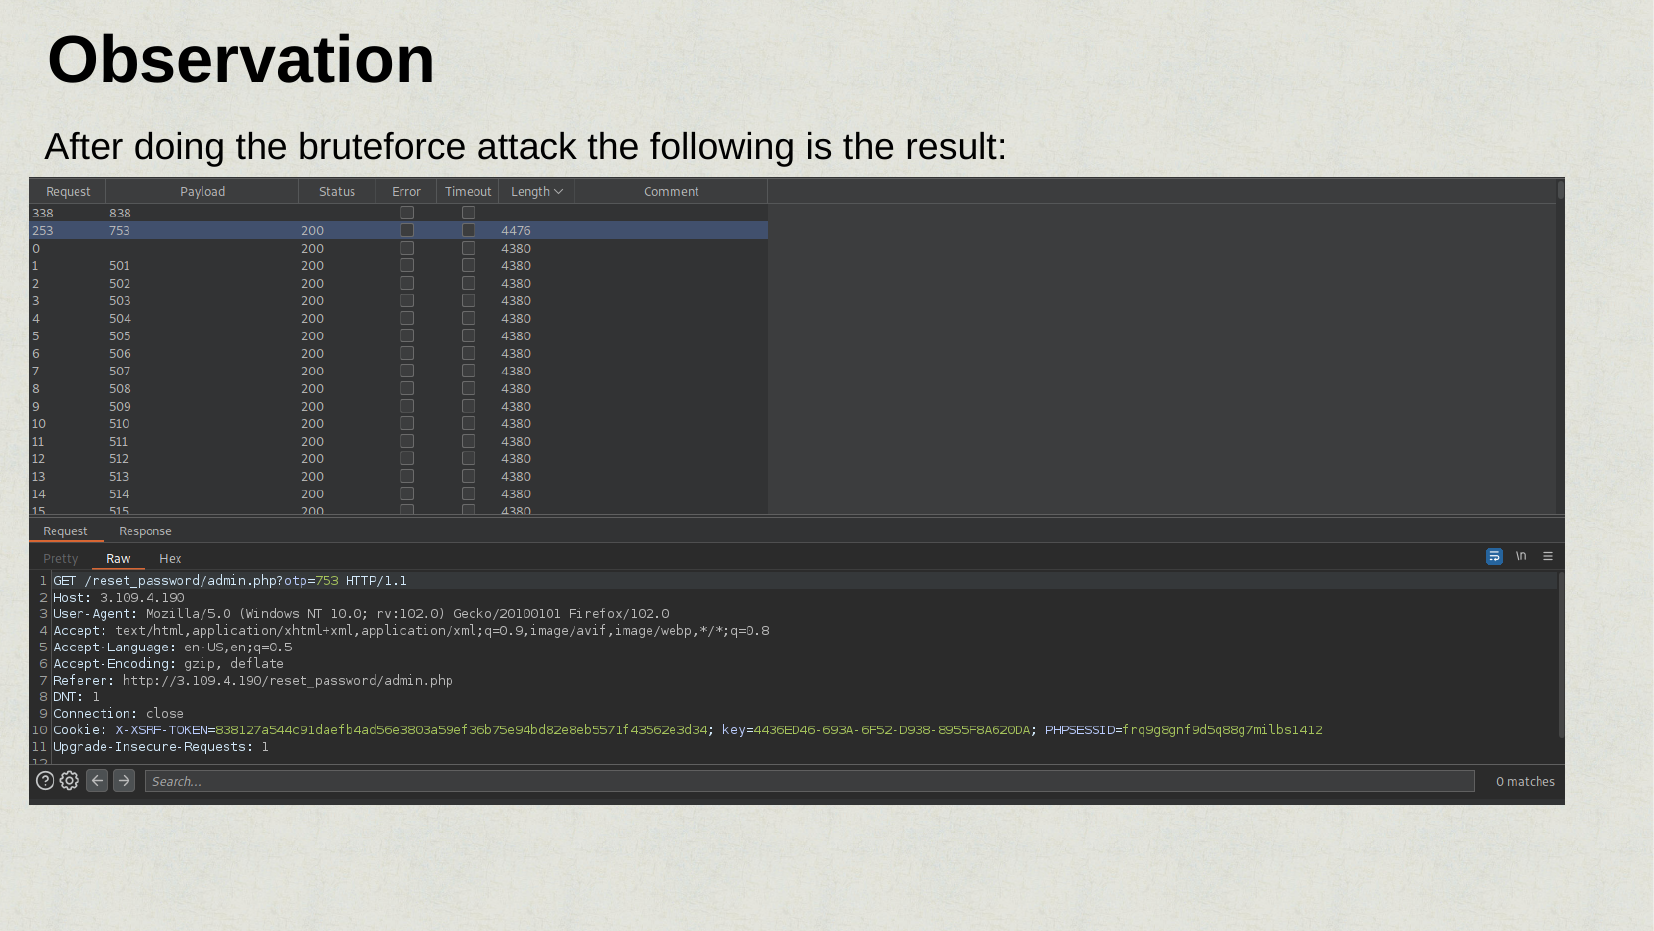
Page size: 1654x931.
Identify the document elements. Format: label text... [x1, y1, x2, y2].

picture [0, 0, 1654, 931]
text_box After doing the bruteforce attack the following is the result: [29, 118, 1506, 177]
title Observation [47, 0, 1536, 119]
